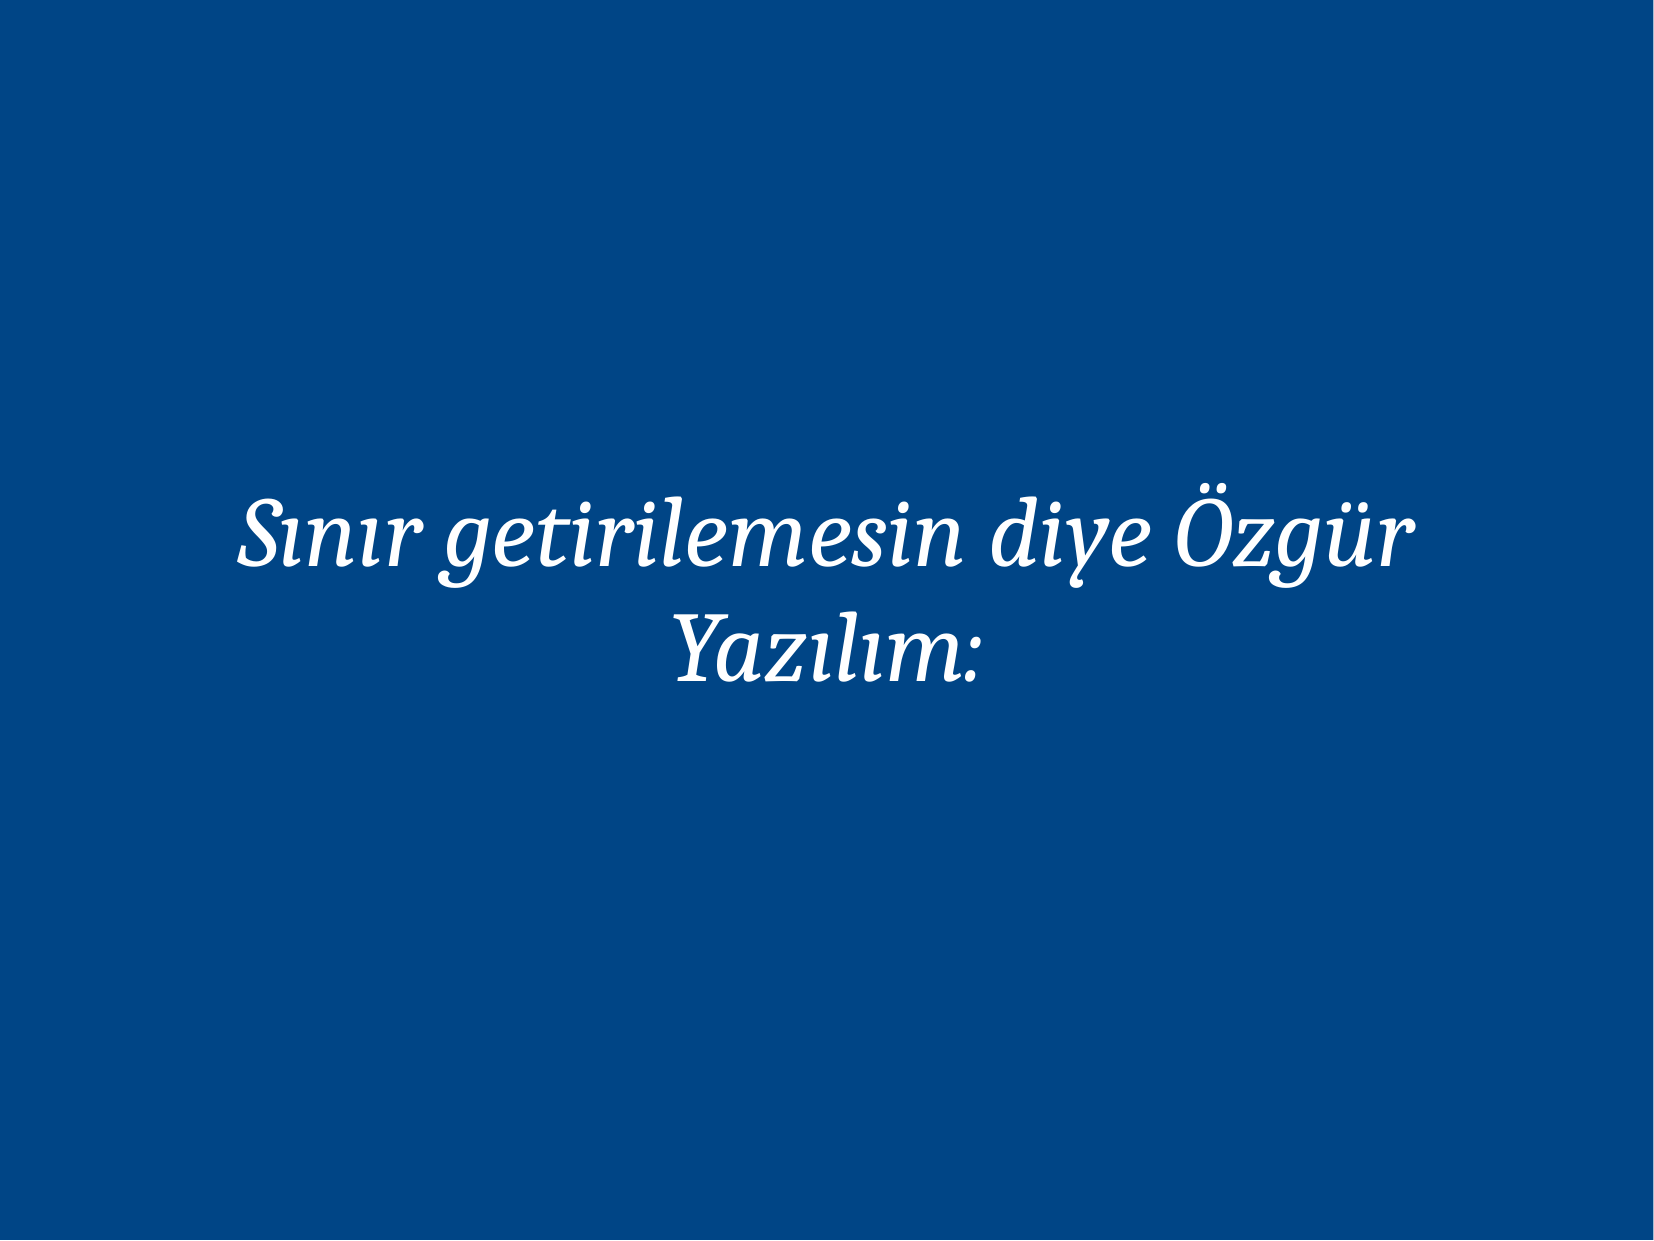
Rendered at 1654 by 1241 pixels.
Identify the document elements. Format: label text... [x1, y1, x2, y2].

title Sınır getirilemesin diye Özgür Yazılım: [82, 179, 1571, 1004]
